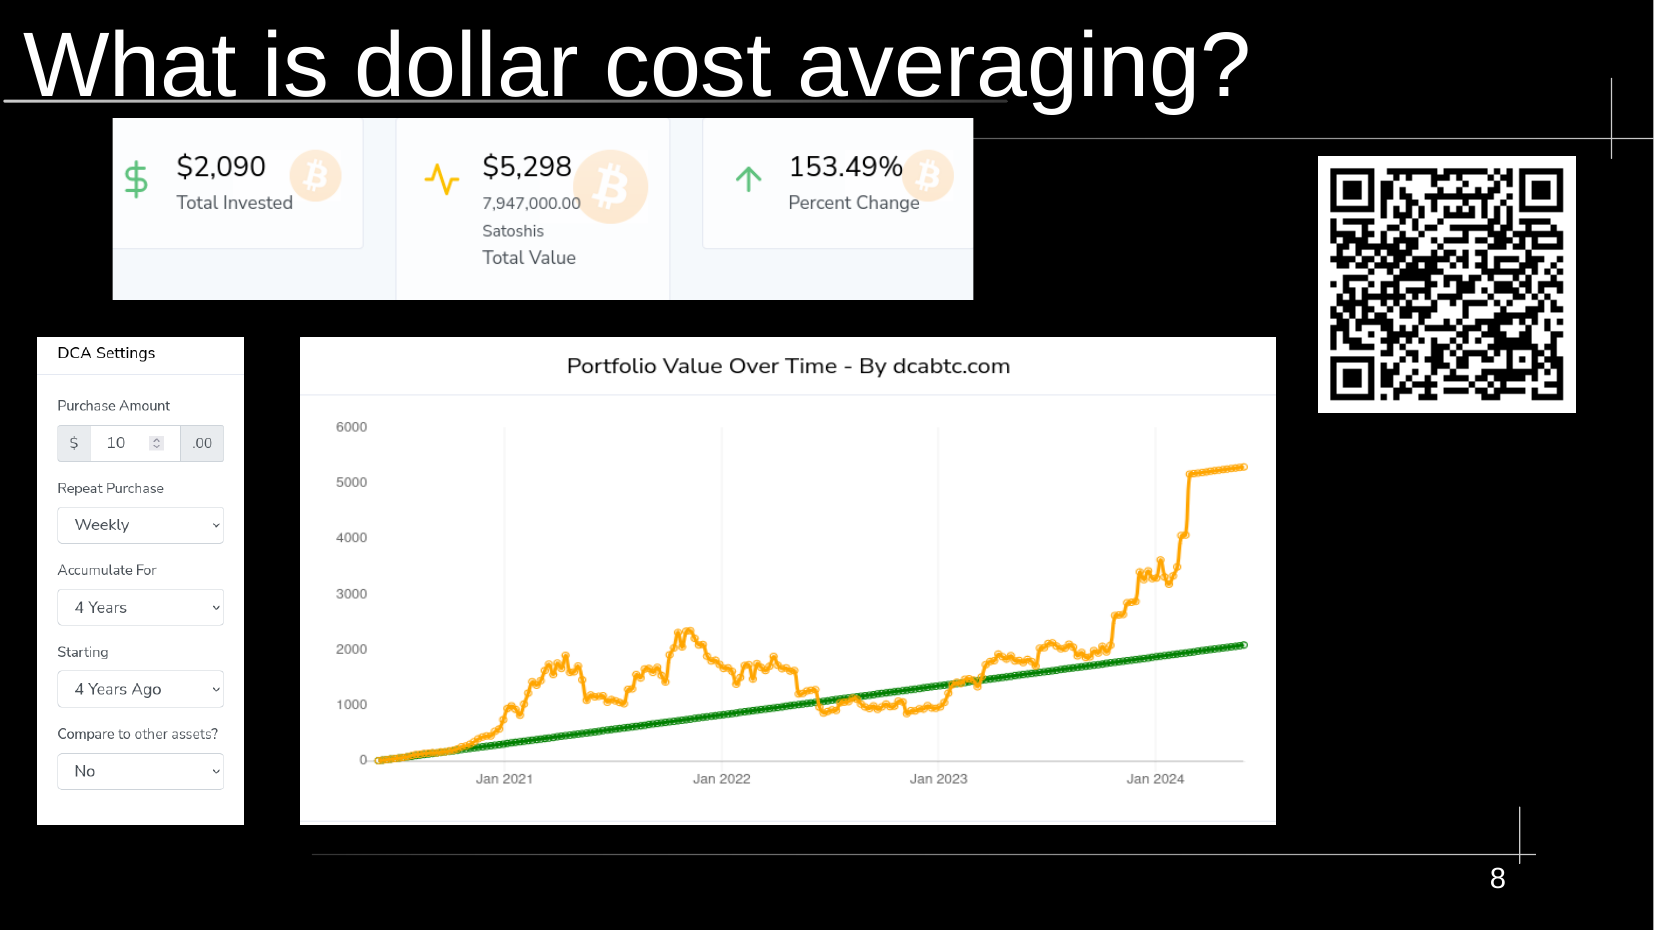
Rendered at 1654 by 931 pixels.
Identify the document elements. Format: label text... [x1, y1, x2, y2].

picture [300, 337, 1276, 826]
list [11, 225, 1501, 765]
picture [112, 118, 974, 300]
title What is dollar cost averaging? [23, 11, 1589, 119]
picture [37, 337, 244, 826]
picture [1318, 156, 1576, 413]
